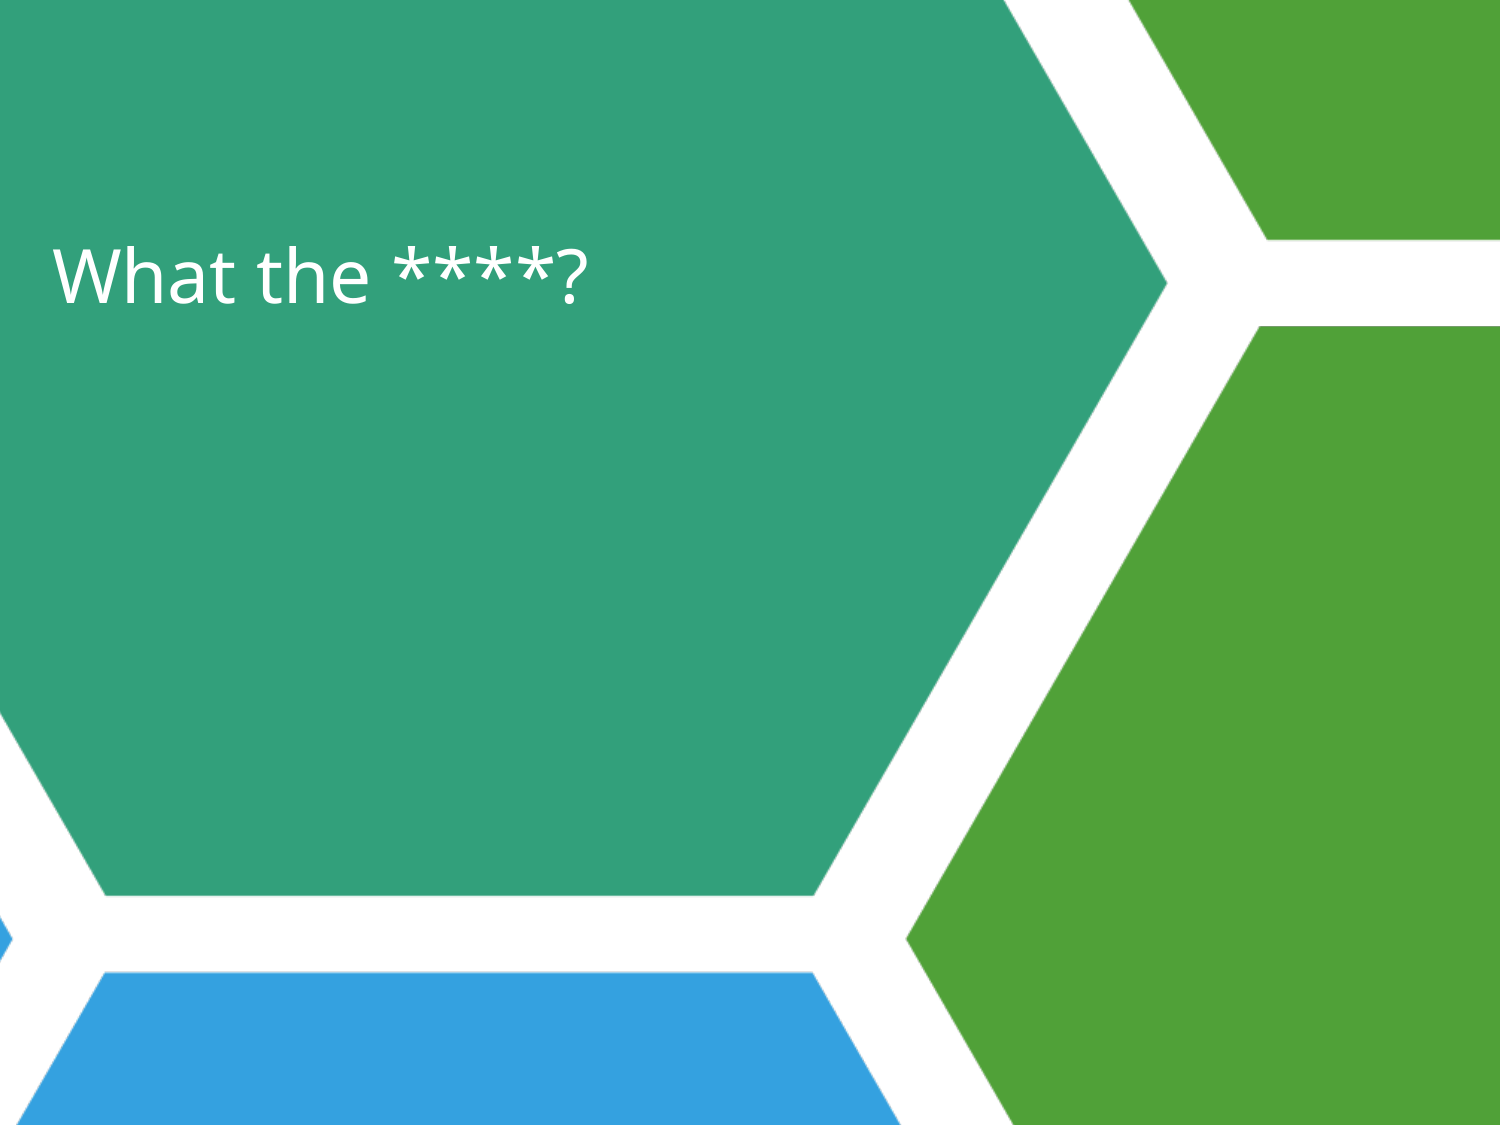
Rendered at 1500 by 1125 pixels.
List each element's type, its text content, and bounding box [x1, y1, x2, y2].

picture [0, 0, 1500, 1125]
title What the ****? [52, 147, 1099, 401]
